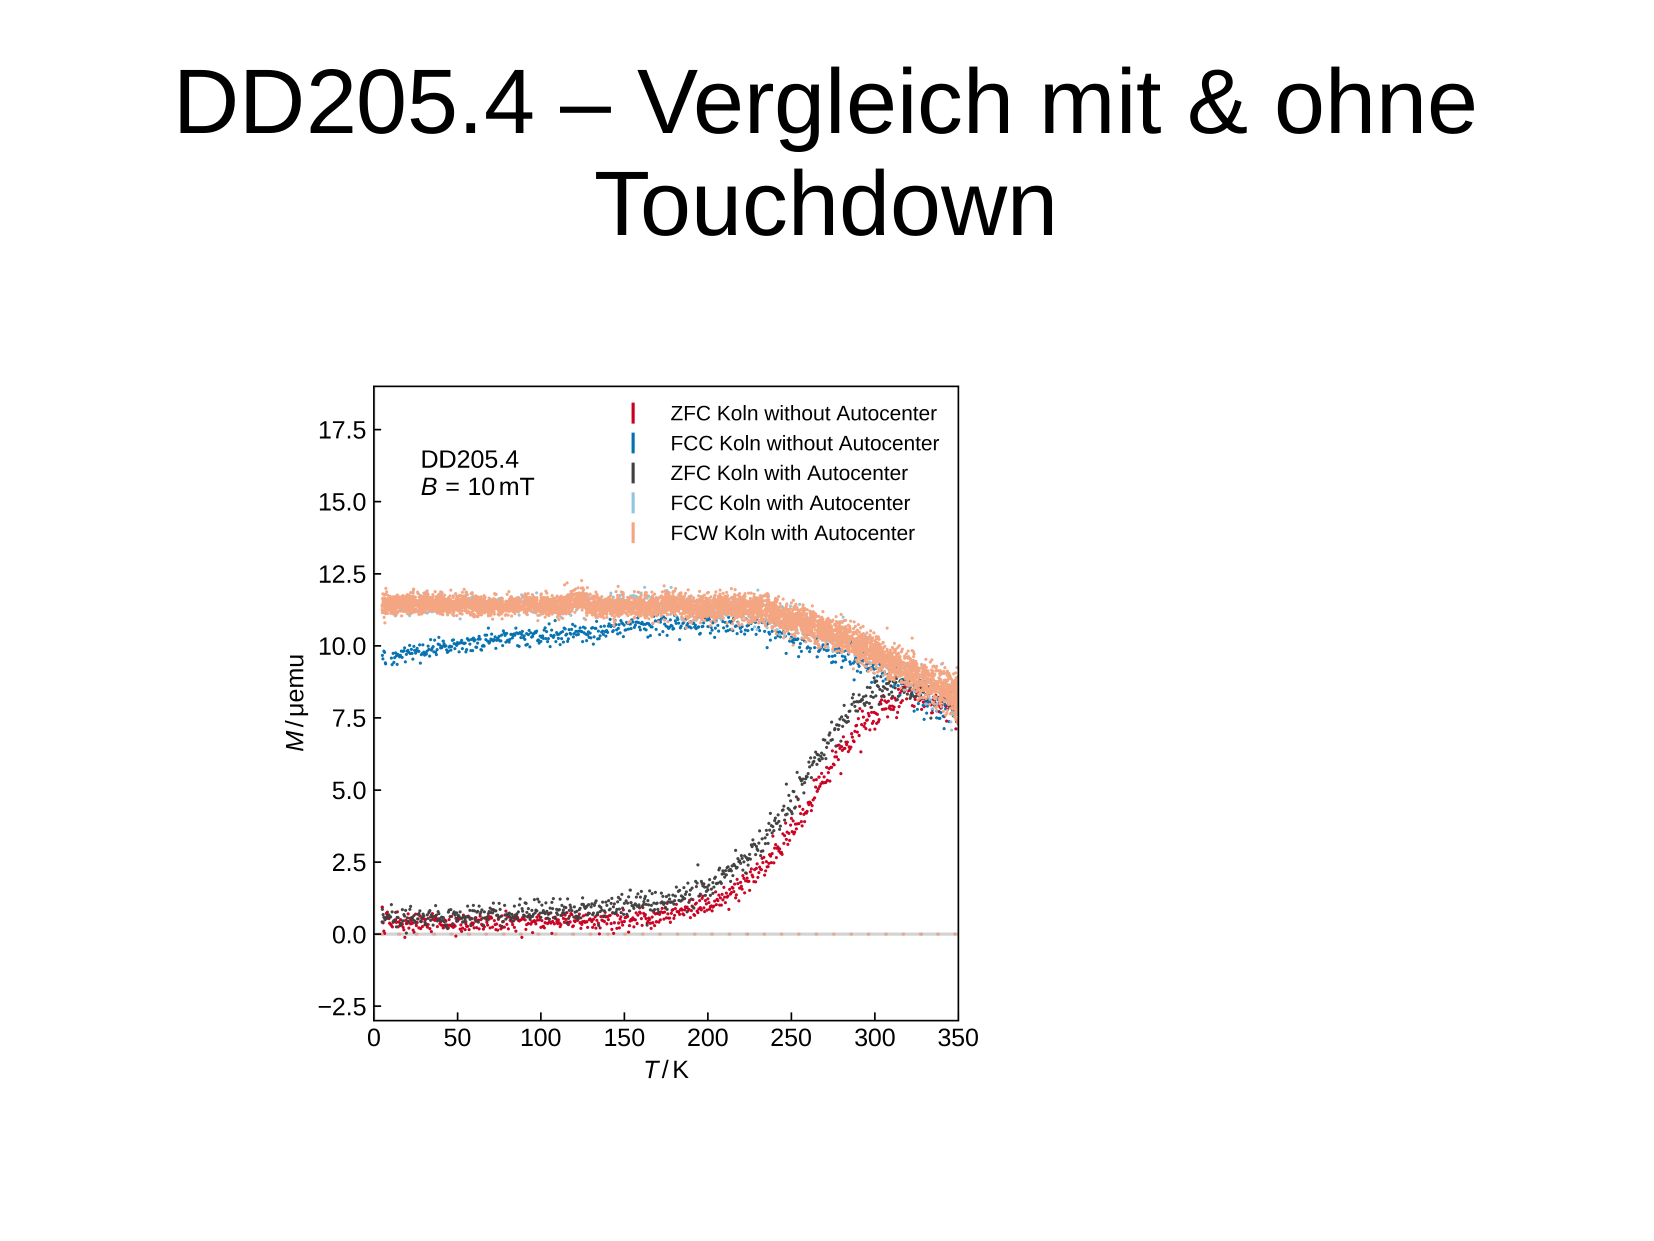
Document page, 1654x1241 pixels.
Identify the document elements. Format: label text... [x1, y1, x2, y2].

title DD205.4 – Vergleich mit & ohne Touchdown [82, 49, 1571, 257]
picture [255, 359, 1006, 1110]
